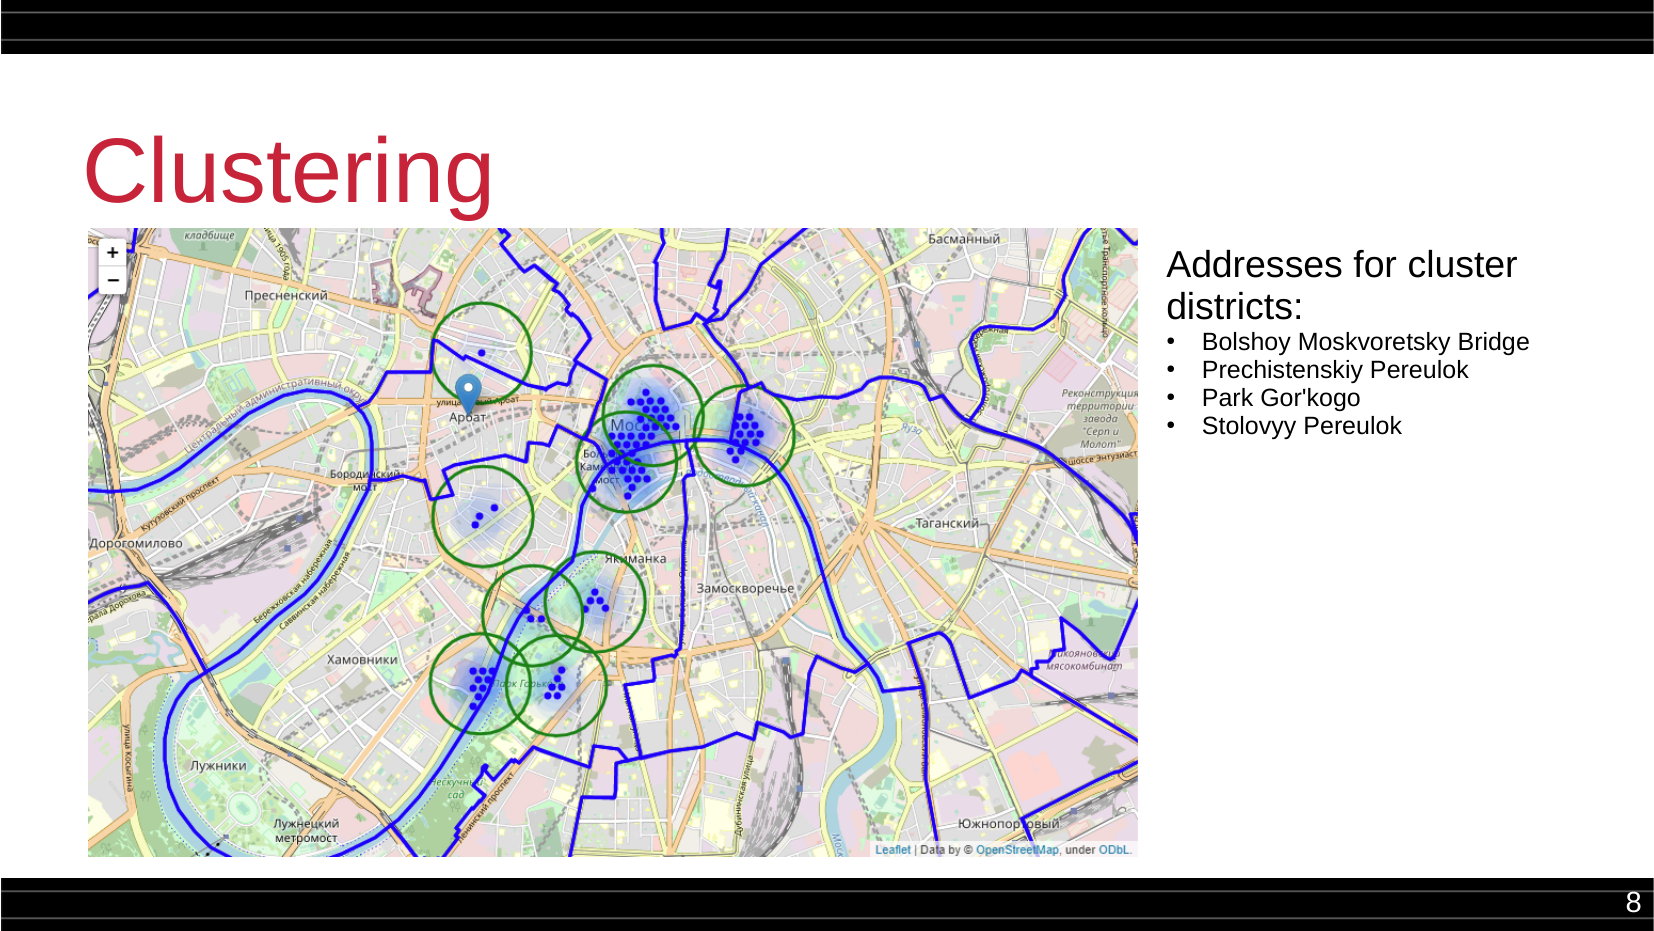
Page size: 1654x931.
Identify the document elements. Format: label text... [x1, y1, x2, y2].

picture [1, 0, 1654, 54]
title Clustering [82, 92, 1571, 249]
picture [88, 228, 1139, 857]
picture [1, 878, 1654, 931]
text_box Addresses for cluster districts: Bolshoy Moskvoretsky Bridge Prechistenskiy Pereulok Park Gor'kogo Stolovyy Pereulok [1151, 236, 1625, 447]
